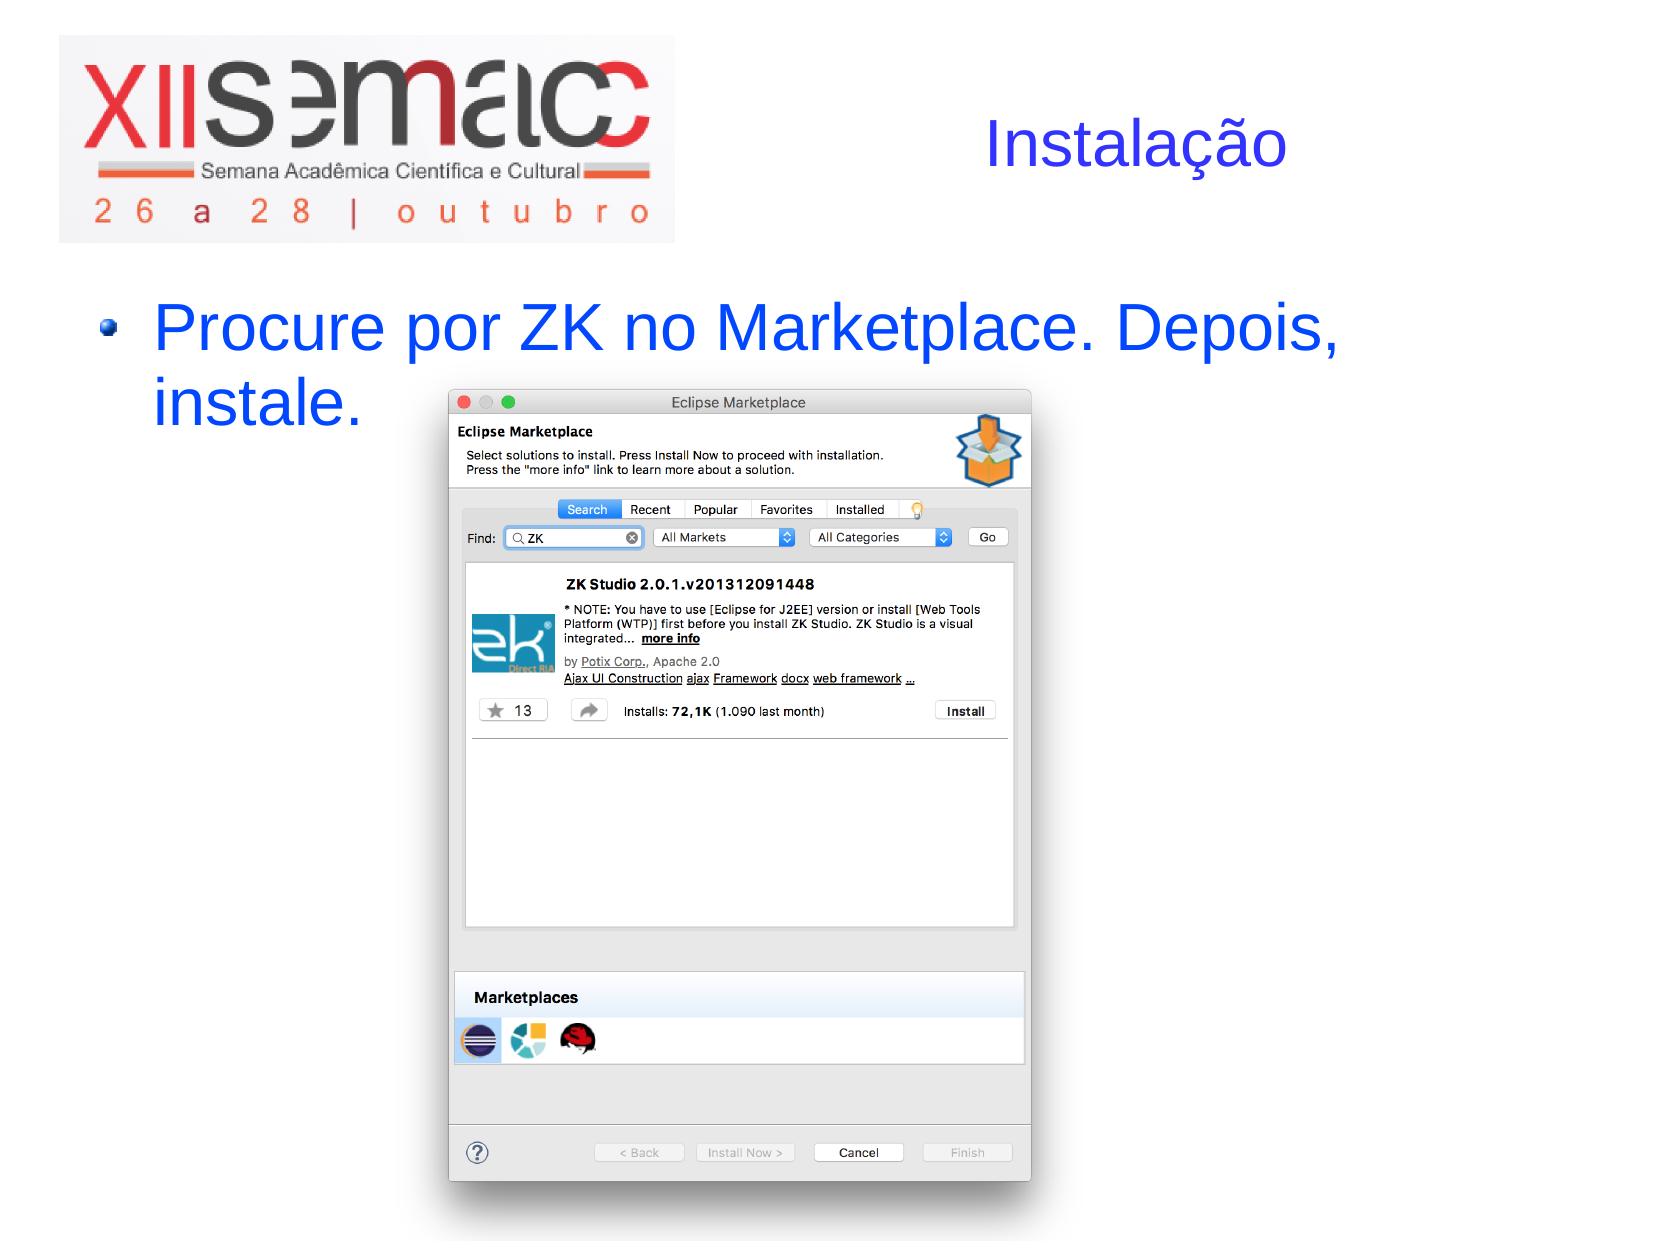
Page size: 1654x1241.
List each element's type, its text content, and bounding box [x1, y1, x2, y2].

picture [386, 354, 1093, 1241]
picture [59, 35, 675, 243]
list Procure por ZK no Marketplace. Depois, instale. [82, 290, 1571, 1109]
title Instalação [679, 49, 1595, 237]
